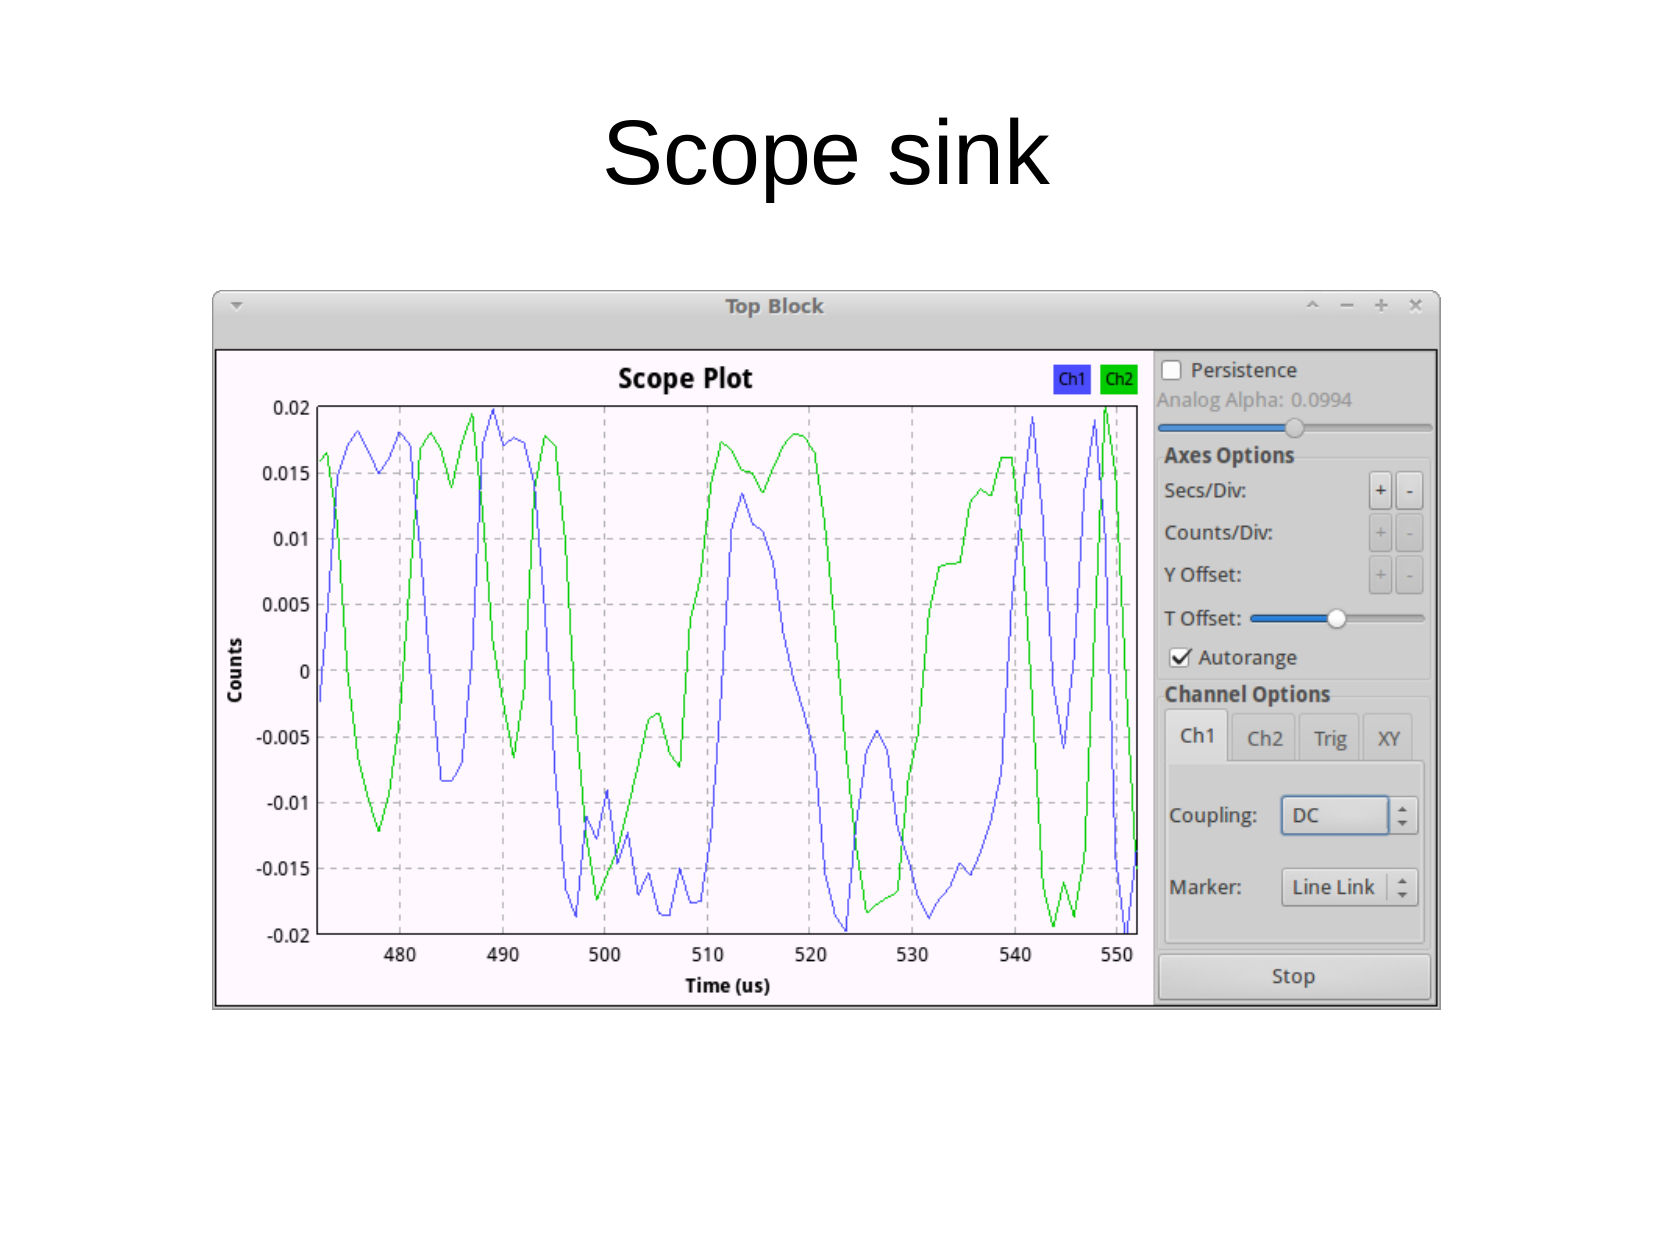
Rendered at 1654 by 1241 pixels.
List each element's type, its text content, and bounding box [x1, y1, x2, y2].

picture [212, 290, 1441, 1010]
title Scope sink [82, 49, 1571, 257]
